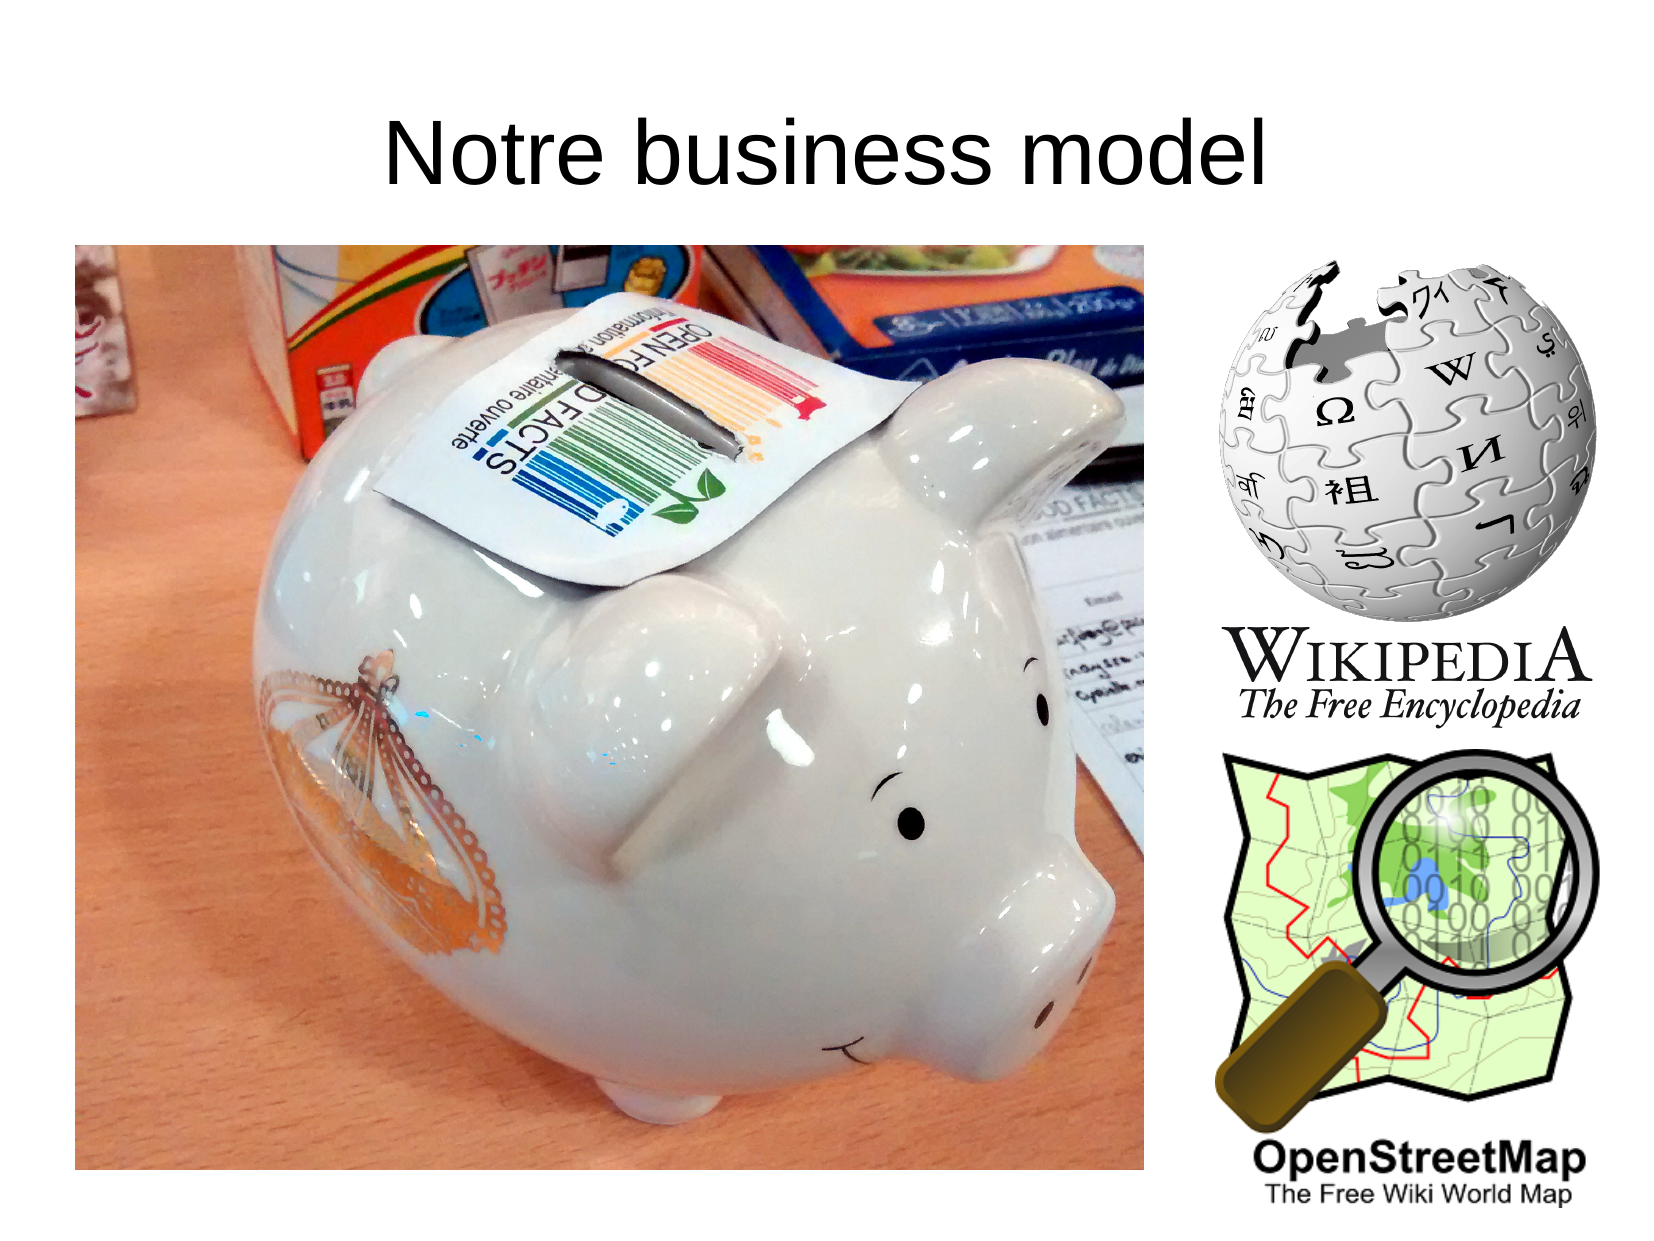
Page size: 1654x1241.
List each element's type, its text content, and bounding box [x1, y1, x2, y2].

picture [1215, 256, 1601, 729]
title Notre business model [82, 49, 1571, 257]
picture [1215, 749, 1654, 1208]
picture [75, 245, 1144, 1171]
